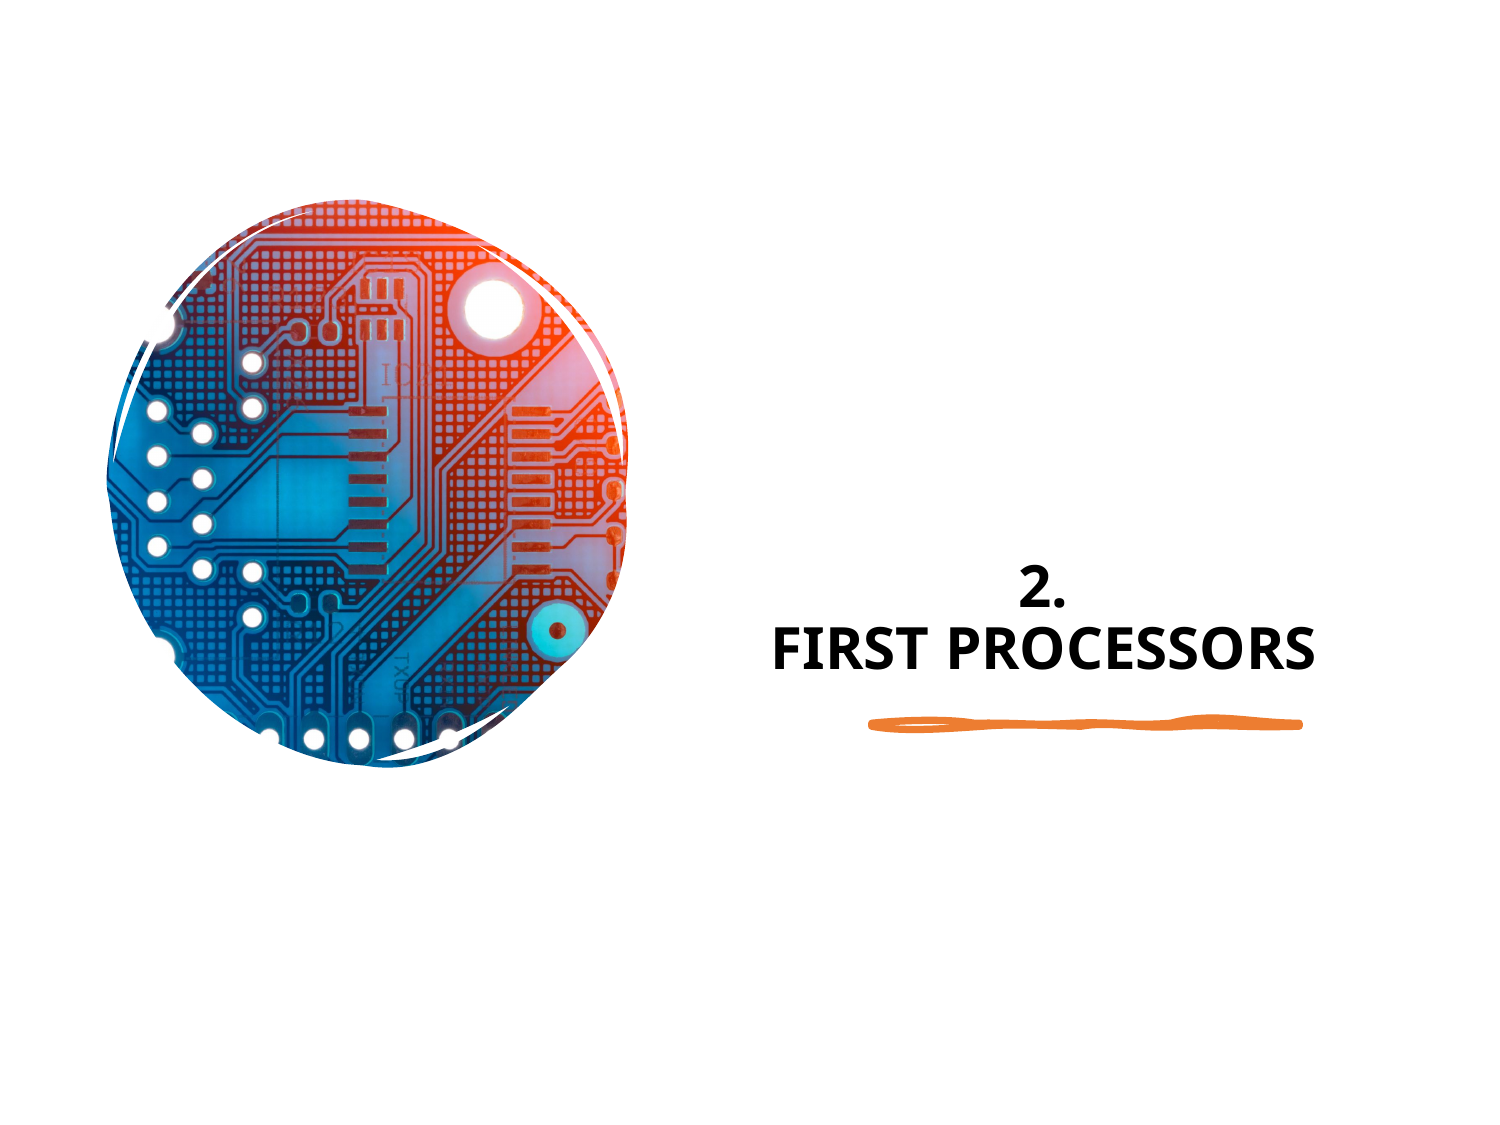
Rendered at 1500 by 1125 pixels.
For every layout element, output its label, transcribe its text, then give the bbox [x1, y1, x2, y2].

text_box [0, 0, 1500, 1125]
title 2. FIRST PROCESSORS [679, 104, 1424, 690]
